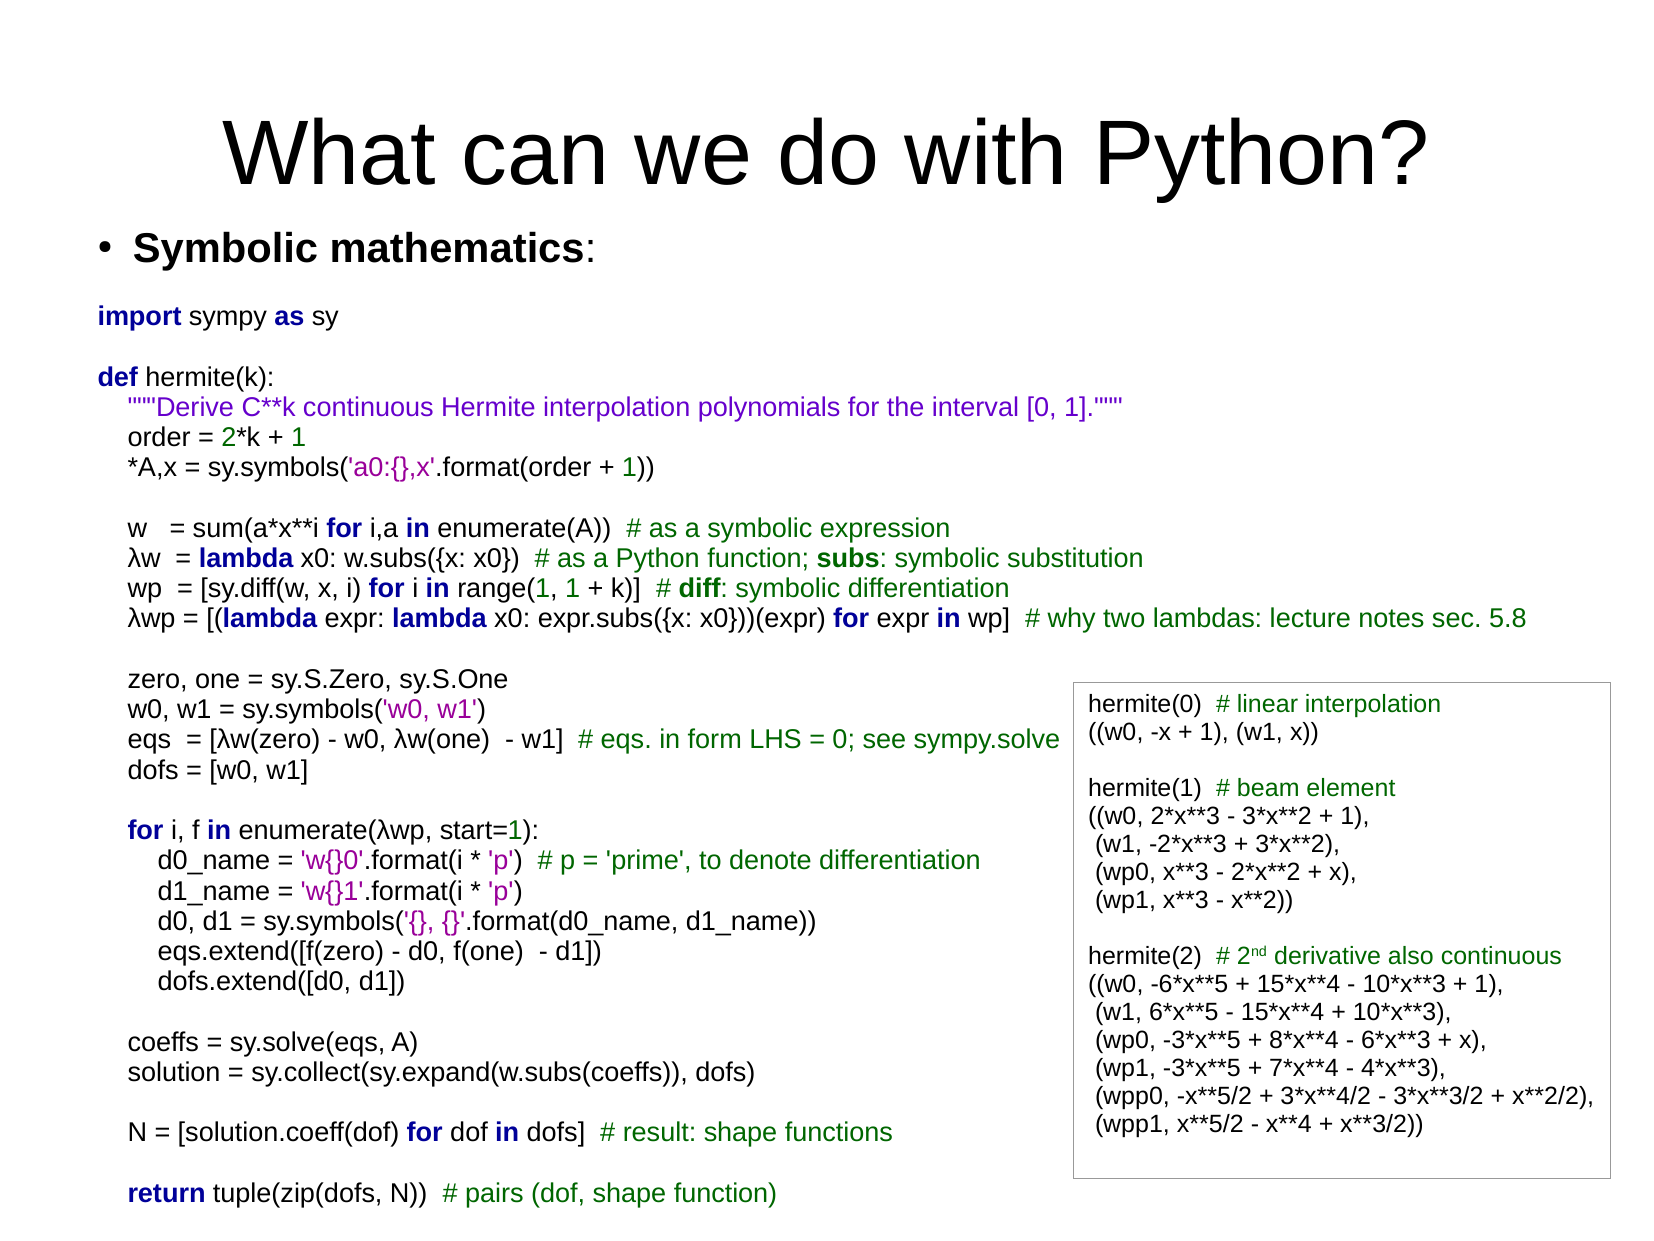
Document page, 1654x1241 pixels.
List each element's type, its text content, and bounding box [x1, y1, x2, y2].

title What can we do with Python? [82, 49, 1571, 257]
text_box Symbolic mathematics: import sympy as sy def hermite(k): """Derive C**k continuous Hermite interpolation polynomials for the interval [0, 1].""" order = 2*k + 1 *A,x = sy.symbols('a0:{},x'.format(order + 1)) w = sum(a*x**i for i,a in enumerate(A)) # as a symbolic expression λw = lambda x0: w.subs({x: x0}) # as a Python function; subs: symbolic substitution wp = [sy.diff(w, x, i) for i in range(1, 1 + k)] # diff: symbolic differentiation λwp = [(lambda expr: lambda x0: expr.subs({x: x0}))(expr) for expr in wp] # why two lambdas: lecture notes sec. 5.8 zero, one = sy.S.Zero, sy.S.One w0, w1 = sy.symbols('w0, w1') eqs = [λw(zero) - w0, λw(one) - w1] # eqs. in form LHS = 0; see sympy.solve dofs = [w0, w1] for i, f in enumerate(λwp, start=1): d0_name = 'w{}0'.format(i * 'p') # p = 'prime', to denote differentiation d1_name = 'w{}1'.format(i * 'p') d0, d1 = sy.symbols('{}, {}'.format(d0_name, d1_name)) eqs.extend([f(zero) - d0, f(one) - d1]) dofs.extend([d0, d1]) coeffs = sy.solve(eqs, A) solution = sy.collect(sy.expand(w.subs(coeffs)), dofs) N = [solution.coeff(dof) for dof in dofs] # result: shape functions return tuple(zip(dofs, N)) # pairs (dof, shape function) [82, 216, 1561, 1241]
text_box hermite(0) # linear interpolation ((w0, -x + 1), (w1, x)) hermite(1) # beam element ((w0, 2*x**3 - 3*x**2 + 1), (w1, -2*x**3 + 3*x**2), (wp0, x**3 - 2*x**2 + x), (wp1, x**3 - x**2)) hermite(2) # 2nd derivative also continuous ((w0, -6*x**5 + 15*x**4 - 10*x**3 + 1), (w1, 6*x**5 - 15*x**4 + 10*x**3), (wp0, -3*x**5 + 8*x**4 - 6*x**3 + x), (wp1, -3*x**5 + 7*x**4 - 4*x**3), (wpp0, -x**5/2 + 3*x**4/2 - 3*x**3/2 + x**2/2), (wpp1, x**5/2 - x**4 + x**3/2)) [1073, 682, 1611, 1179]
